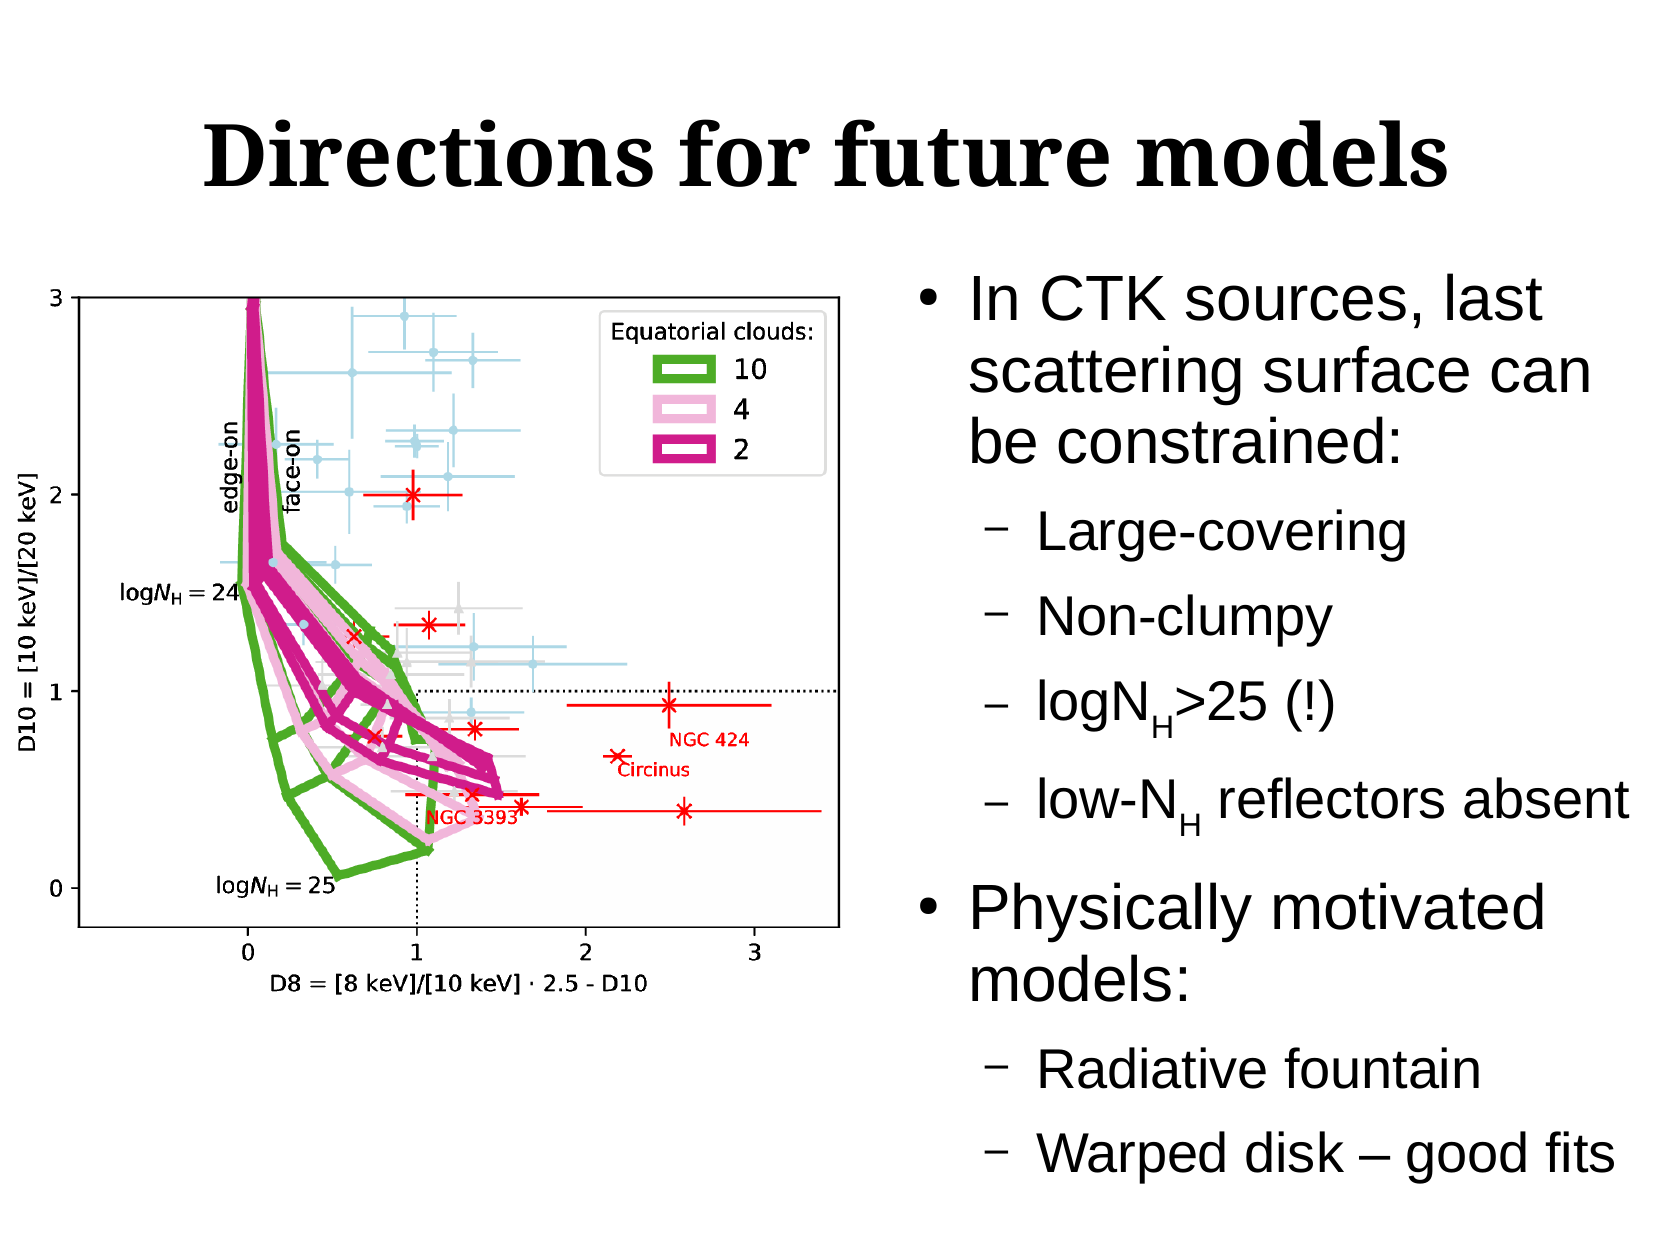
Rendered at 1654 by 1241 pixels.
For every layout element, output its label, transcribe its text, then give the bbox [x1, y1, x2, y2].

title Directions for future models [82, 49, 1571, 257]
list In CTK sources, last scattering surface can be constrained: Large-covering Non-clumpy logNH>25 (!) low-NH reflectors absent Physically motivated models: Radiative fountain Warped disk – good fits [900, 262, 1651, 1201]
picture [1, 272, 863, 1013]
